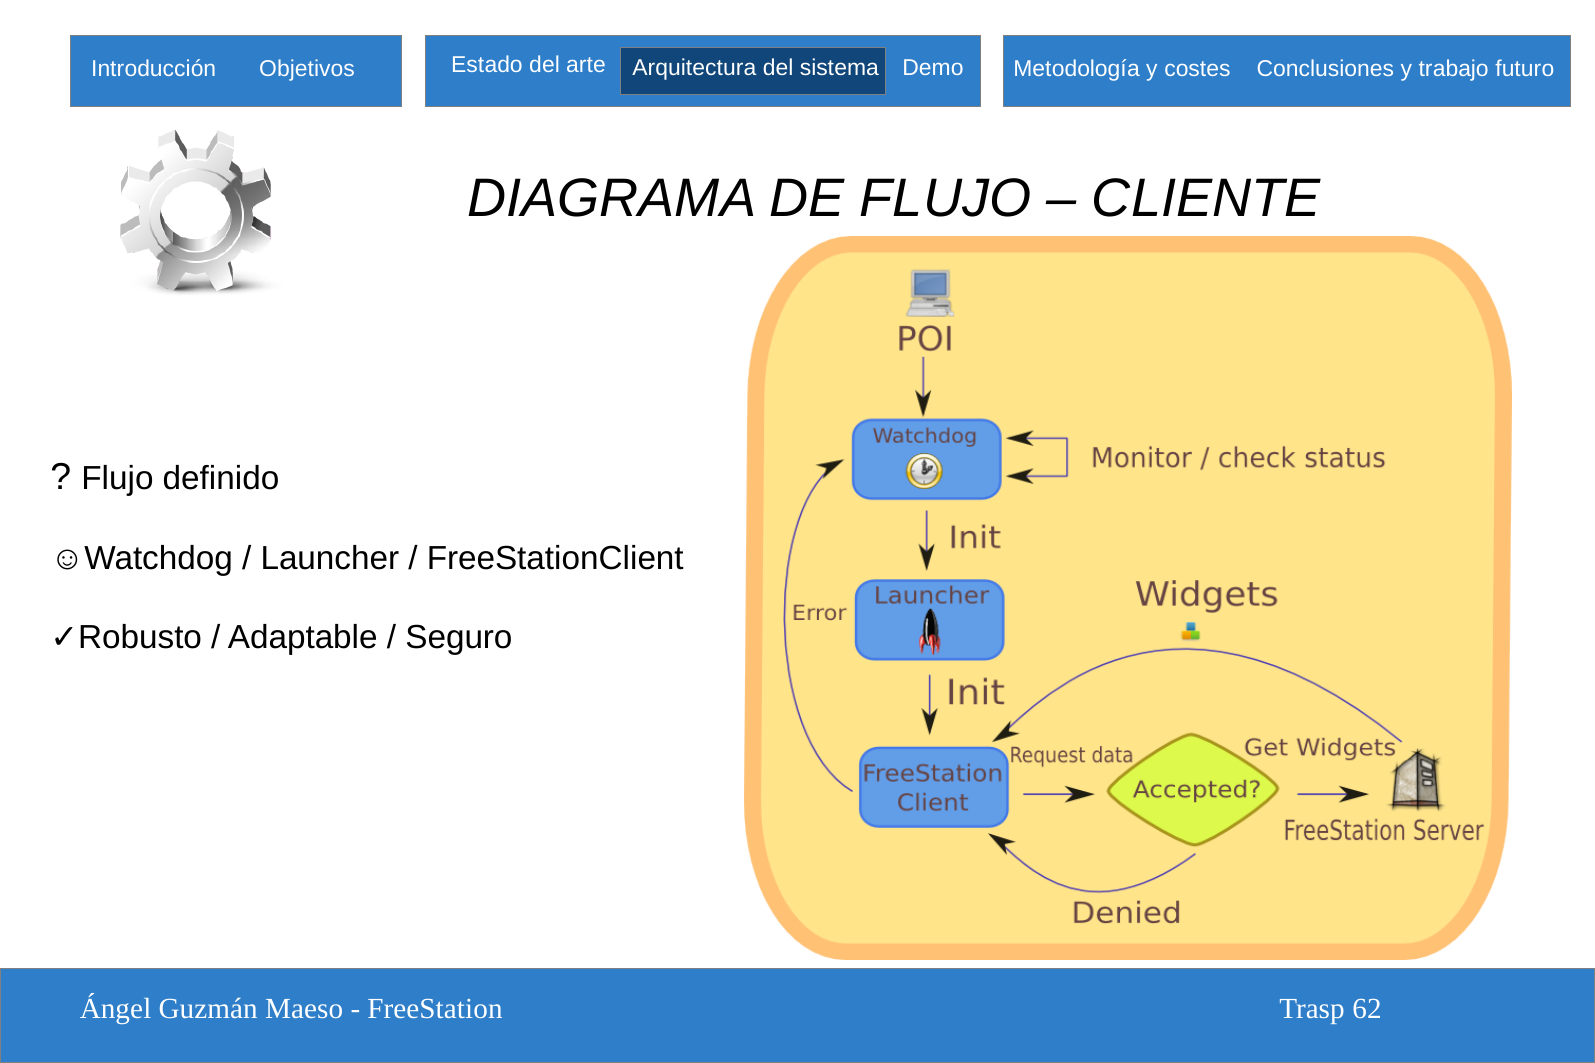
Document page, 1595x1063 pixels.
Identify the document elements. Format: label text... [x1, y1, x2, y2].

title DIAGRAMA DE FLUJO – CLIENTE [308, 141, 1577, 253]
text_box [1003, 101, 1571, 107]
picture [82, 100, 308, 325]
title Introducción [64, 36, 243, 101]
title Conclusiones y trabajo futuro [1228, 36, 1583, 101]
title Demo [868, 47, 999, 88]
title Arquitectura del sistema [625, 41, 886, 94]
title Metodología y costes [981, 36, 1228, 101]
text_box [70, 35, 402, 107]
text_box [425, 35, 981, 47]
title Estado del arte [413, 41, 644, 89]
text_box [425, 88, 981, 107]
text_box [70, 101, 82, 107]
title Objetivos [243, 36, 384, 101]
picture [744, 236, 1512, 960]
text_box ? Flujo definido ☺Watchdog / Launcher / FreeStationClient ✓Robusto / Adaptable / Seguro [35, 448, 709, 664]
title [118, 224, 1554, 336]
